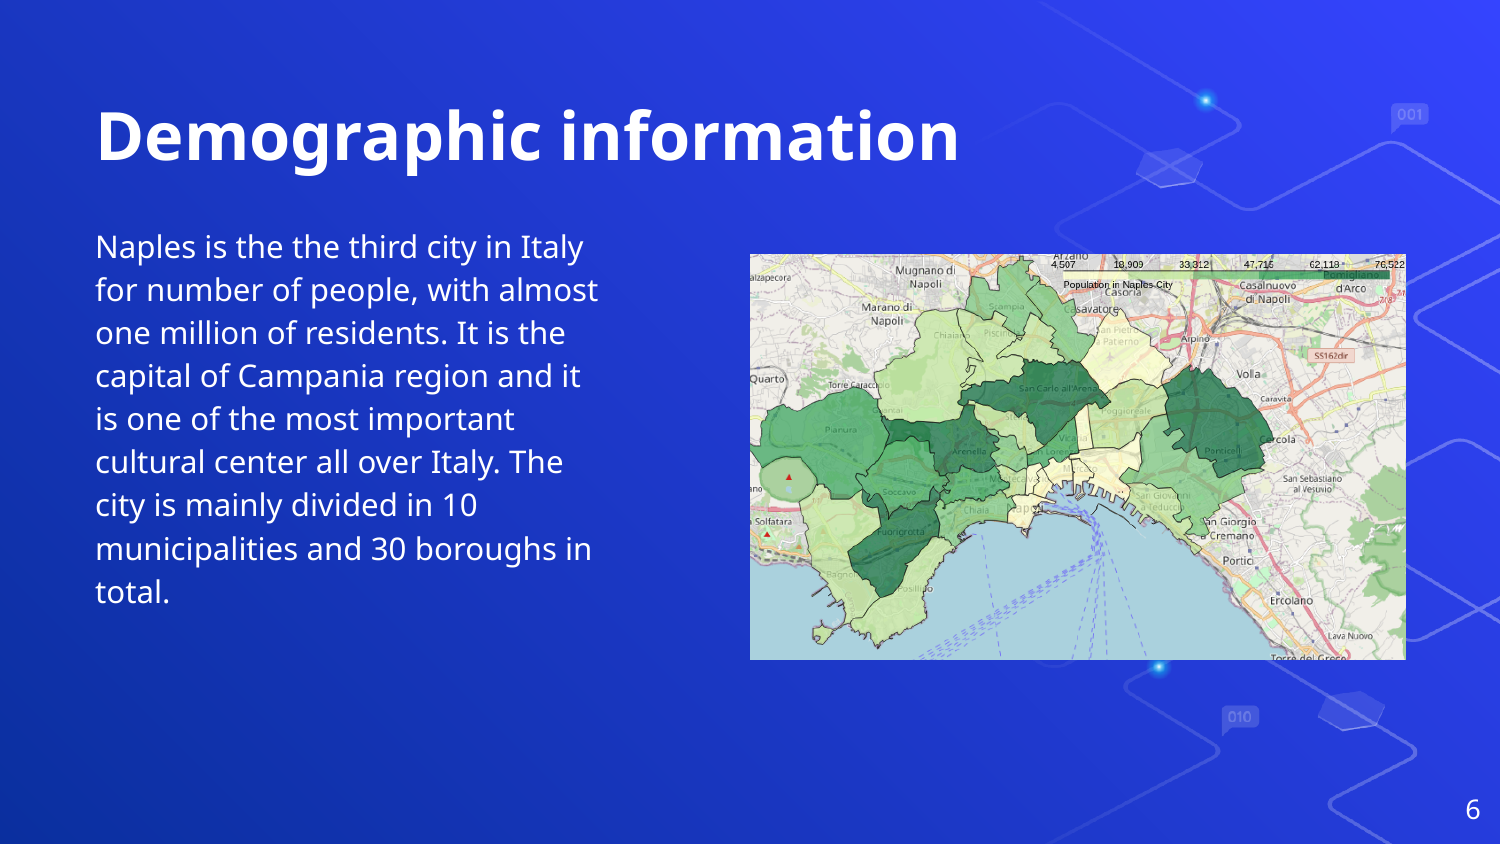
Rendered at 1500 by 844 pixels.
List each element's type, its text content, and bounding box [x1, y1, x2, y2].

text_box <number> [1391, 779, 1481, 844]
text_box Demographic information [95, 33, 1082, 175]
picture [0, 0, 1500, 844]
text_box Naples is the the third city in Italy for number of people, with almost one million of residents. It is the capital of Campania region and it is one of the most important cultural center all over Italy. The city is mainly divided in 10 municipalities and 30 boroughs in total. [95, 221, 600, 741]
